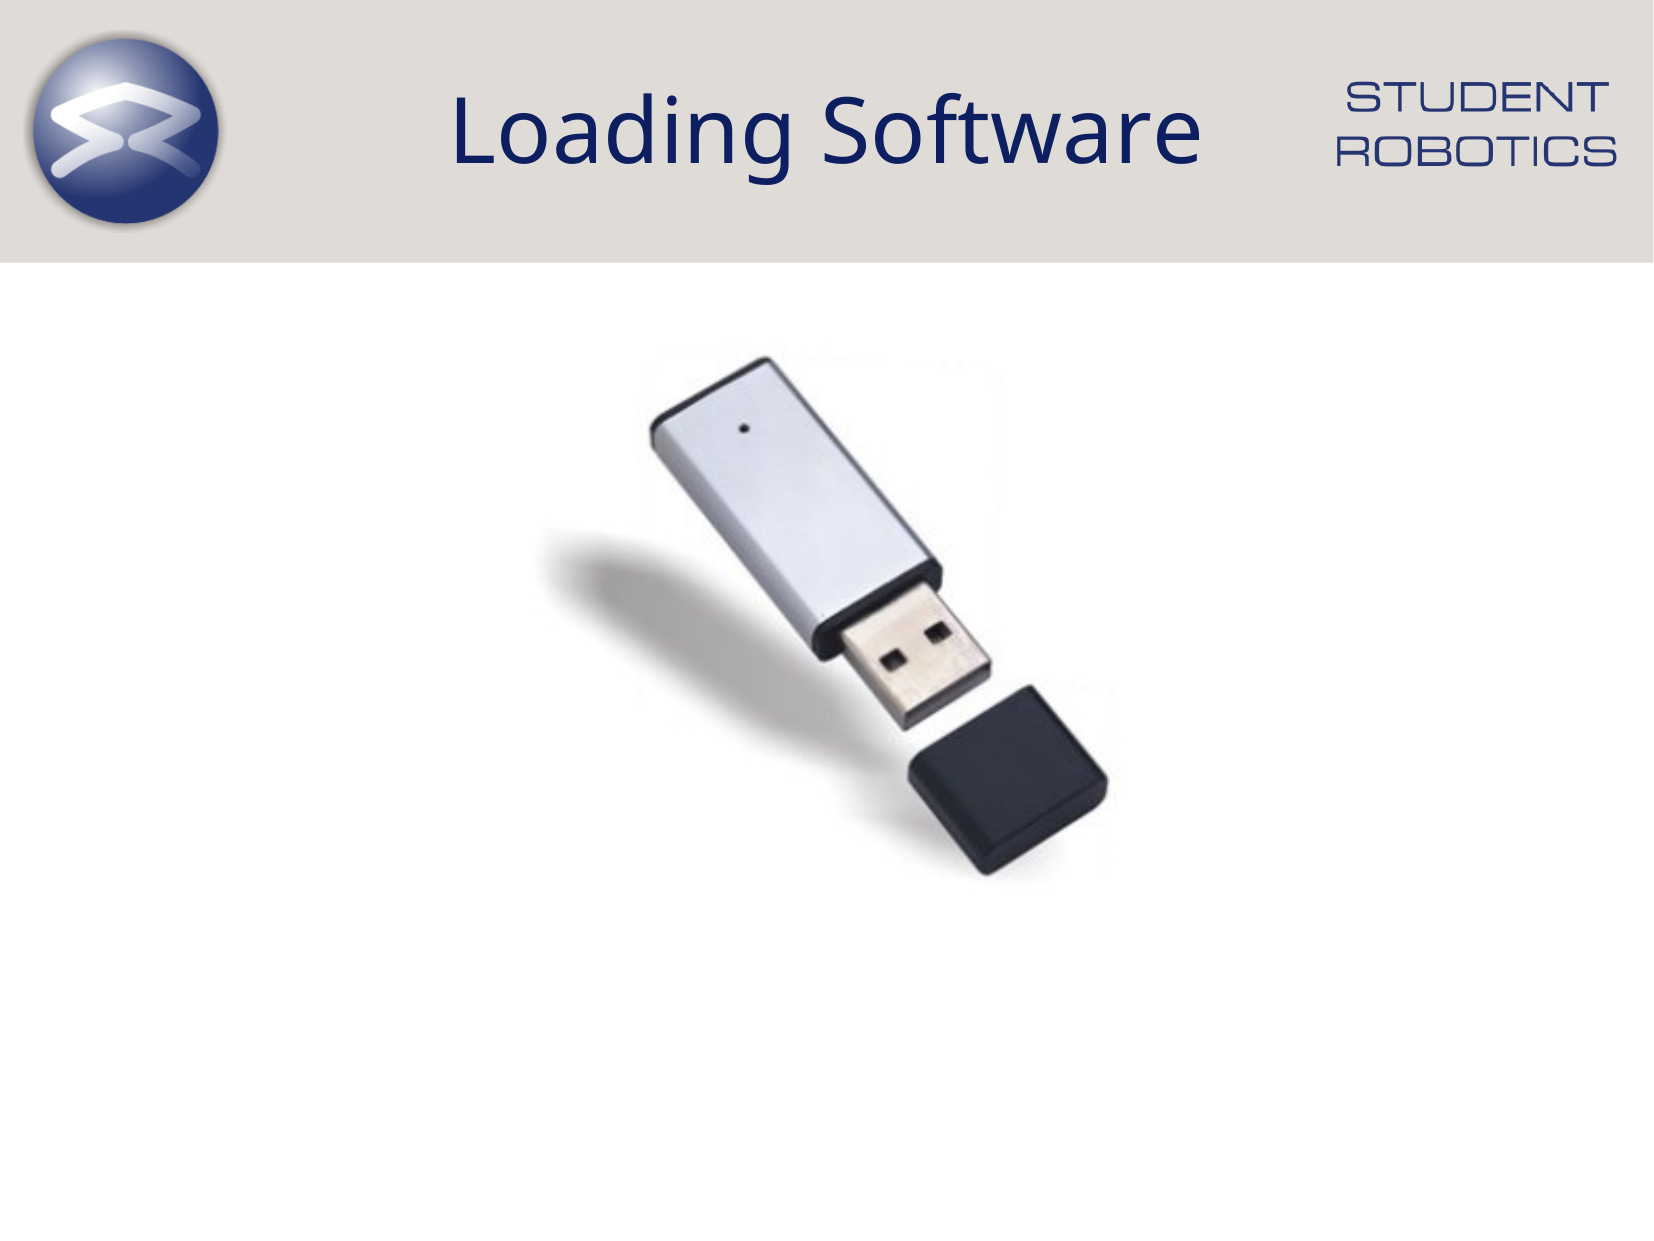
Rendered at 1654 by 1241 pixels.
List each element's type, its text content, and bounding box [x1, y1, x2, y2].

title Loading Software [82, 0, 1571, 257]
picture [519, 311, 1133, 925]
picture [9, 19, 82, 245]
picture [1571, 68, 1633, 174]
